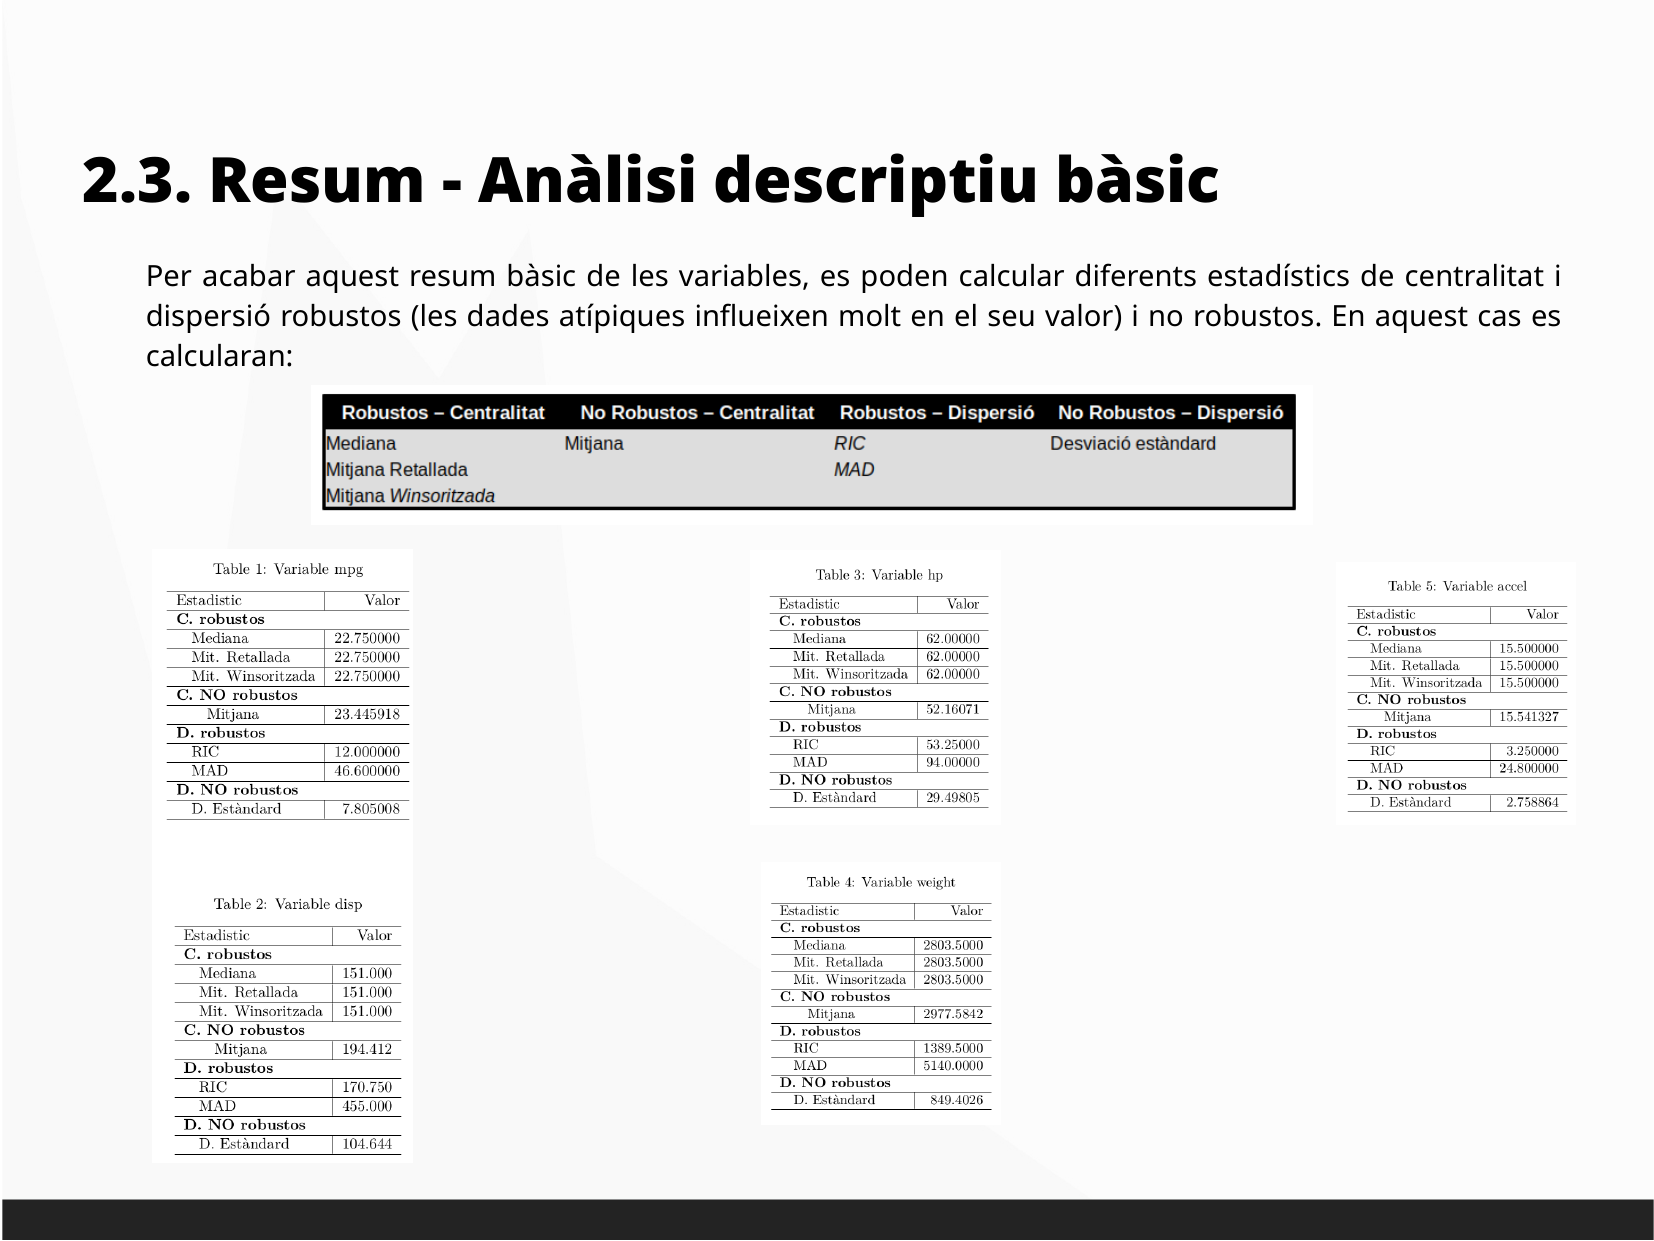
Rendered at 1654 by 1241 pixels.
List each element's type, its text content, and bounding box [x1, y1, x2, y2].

picture [2, 0, 1654, 1241]
title 2.3. Resum - Anàlisi descriptiu bàsic [82, 132, 1571, 226]
list Per acabar aquest resum bàsic de les variables, es poden calcular diferents estadístics de centralitat i dispersió robustos (les dades atípiques influeixen molt en el seu valor) i no robustos. En aquest cas es calcularan: [75, 255, 1564, 976]
